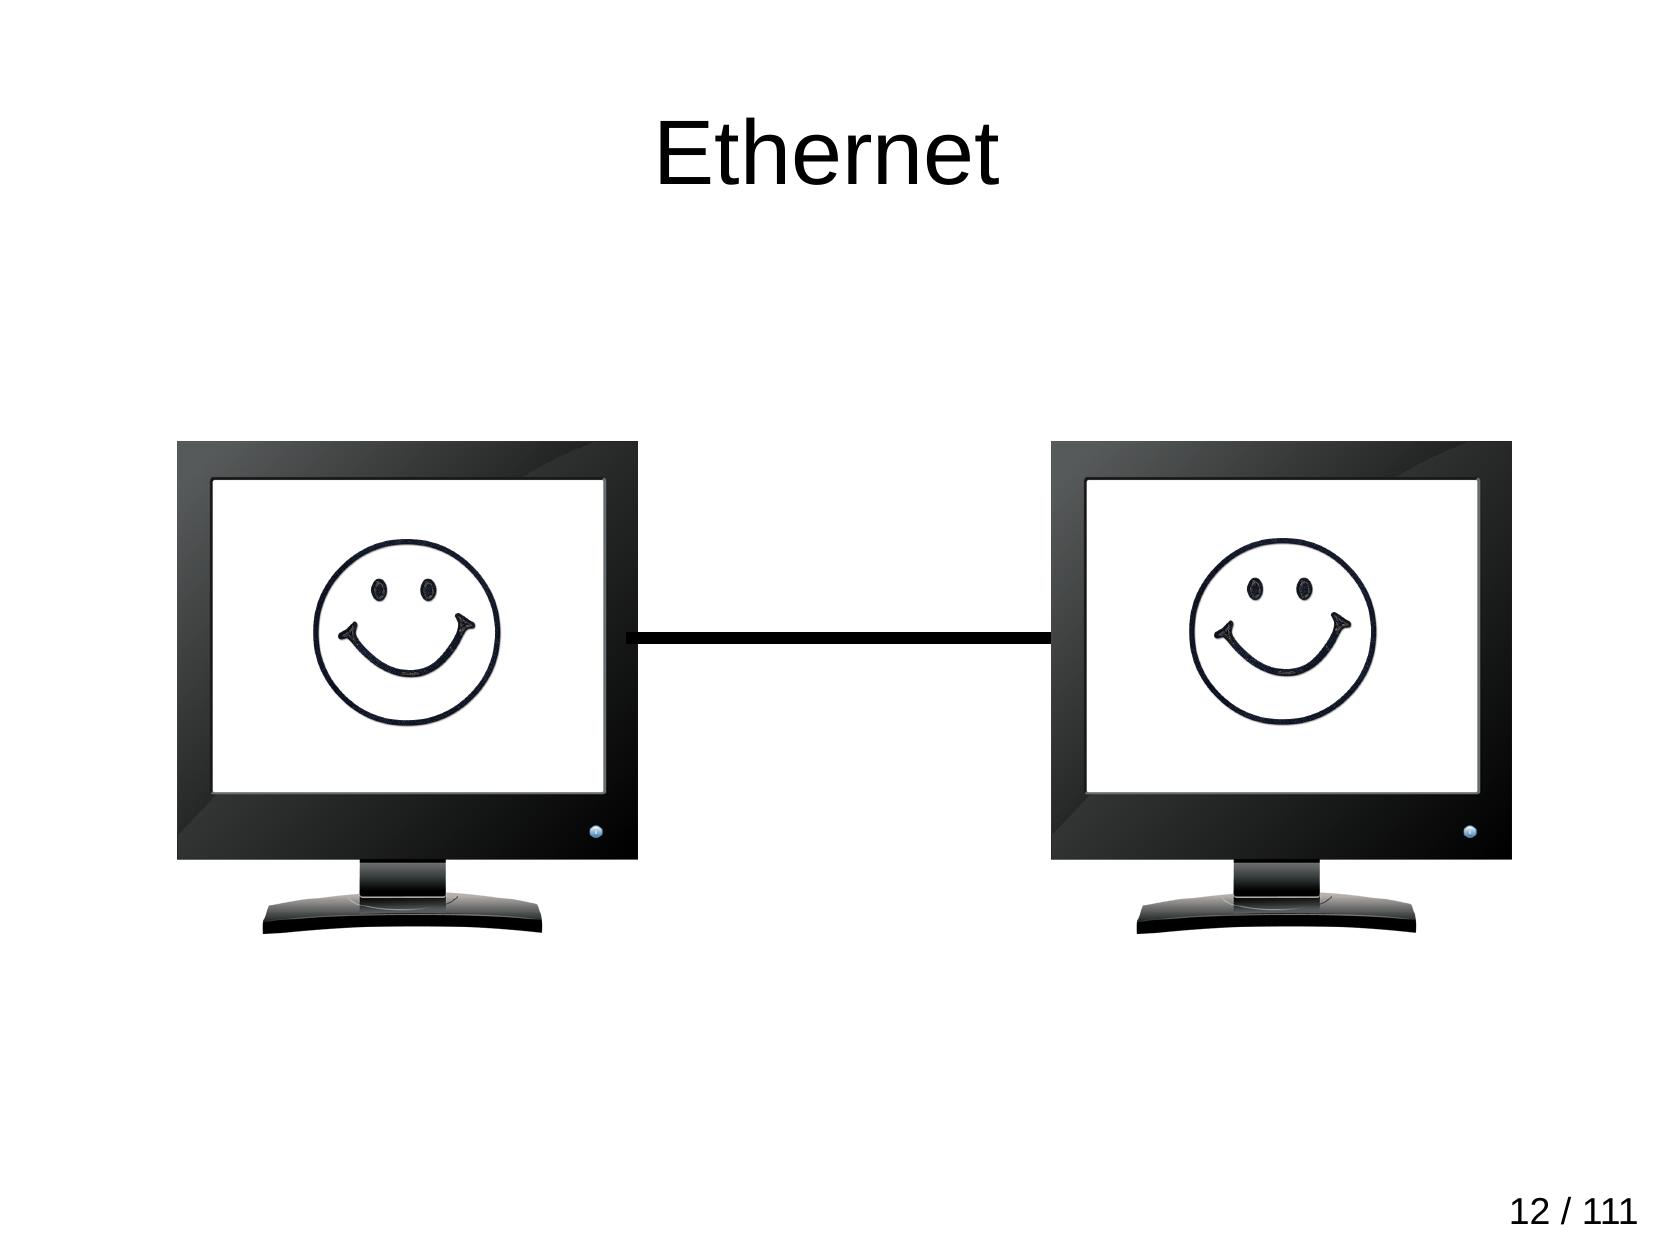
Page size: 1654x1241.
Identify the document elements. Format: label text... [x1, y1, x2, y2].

text_box [1122, 484, 1430, 721]
text_box [248, 484, 556, 721]
text_box <number> / 111 [1380, 1183, 1654, 1241]
title Ethernet [82, 49, 1571, 257]
picture [177, 441, 638, 934]
picture [1051, 441, 1512, 934]
